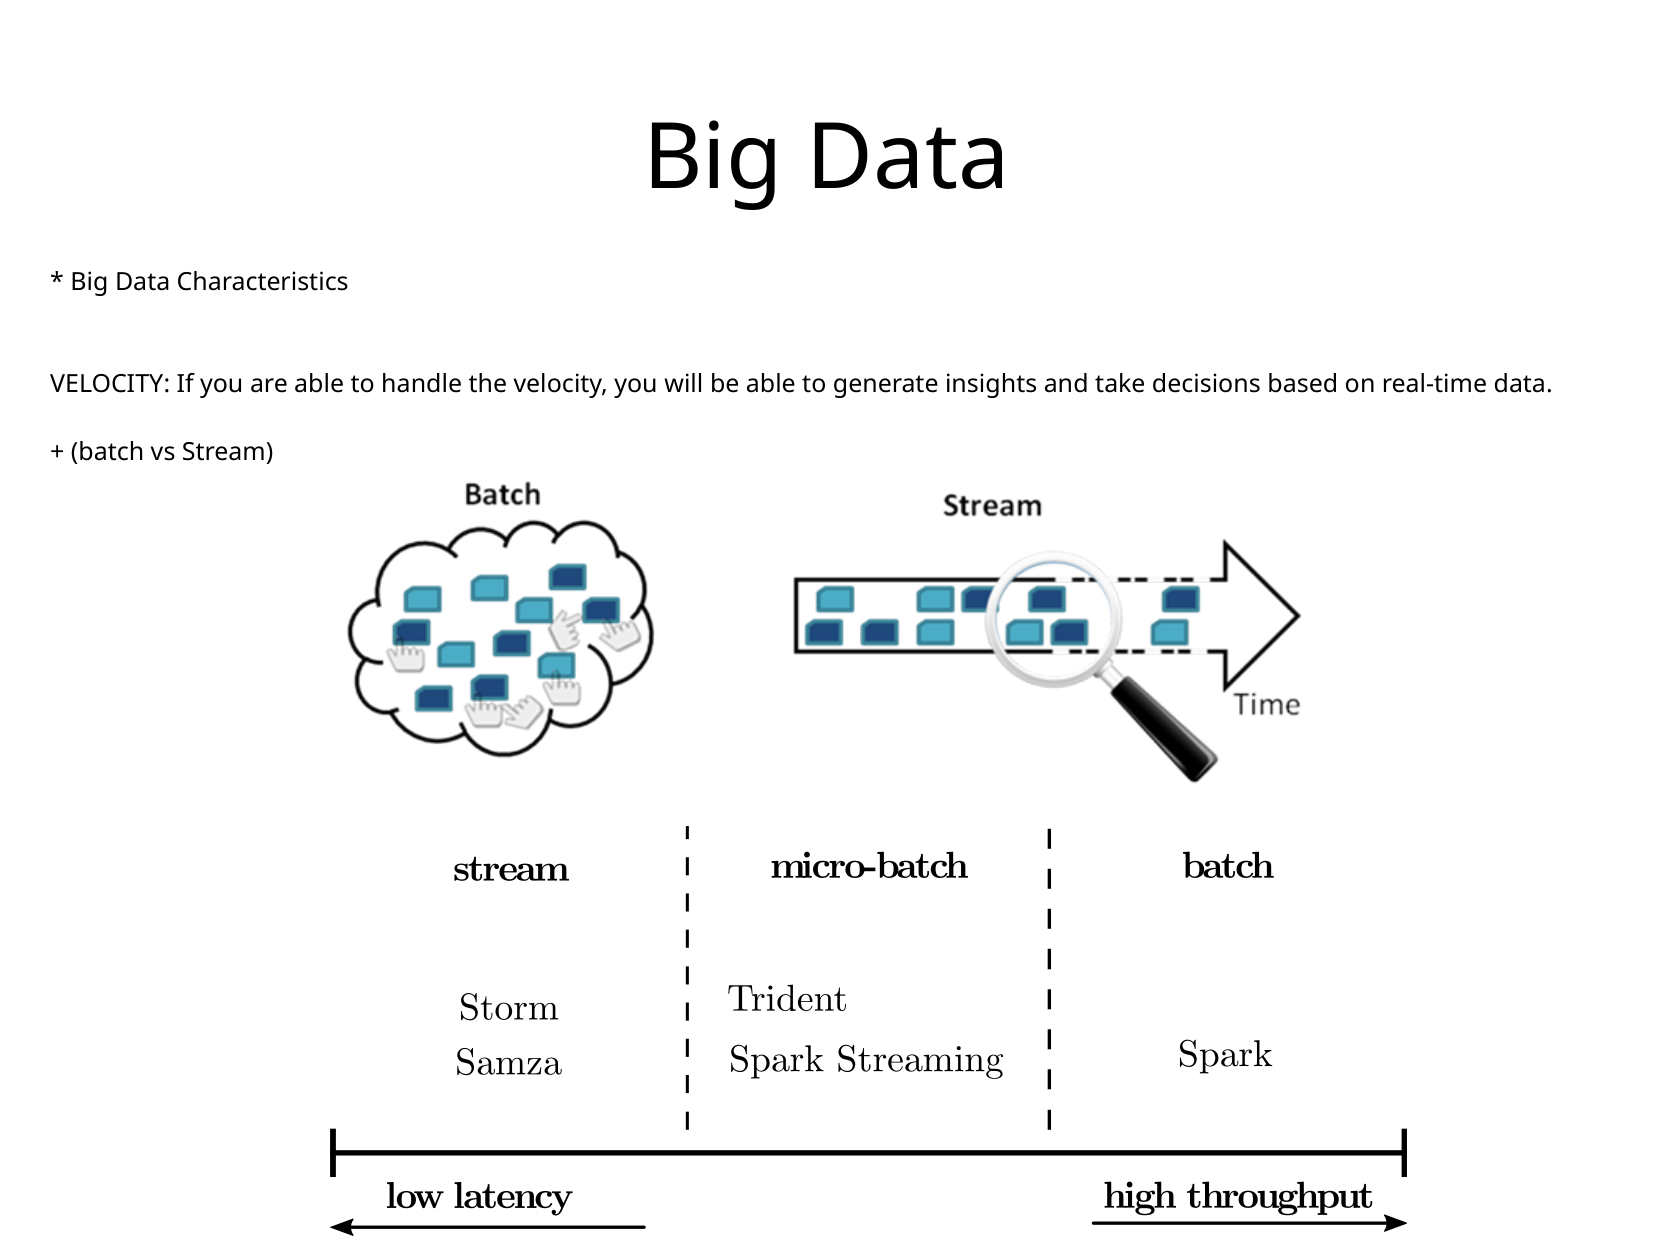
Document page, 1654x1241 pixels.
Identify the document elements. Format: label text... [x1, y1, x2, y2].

title Big Data [82, 49, 1571, 256]
picture [330, 826, 1408, 1238]
picture [346, 462, 1324, 788]
text_box * Big Data Characteristics VELOCITY: If you are able to handle the velocity, you will be able to generate insights and take decisions based on real-time data. + (batch vs Stream) [35, 256, 1571, 535]
